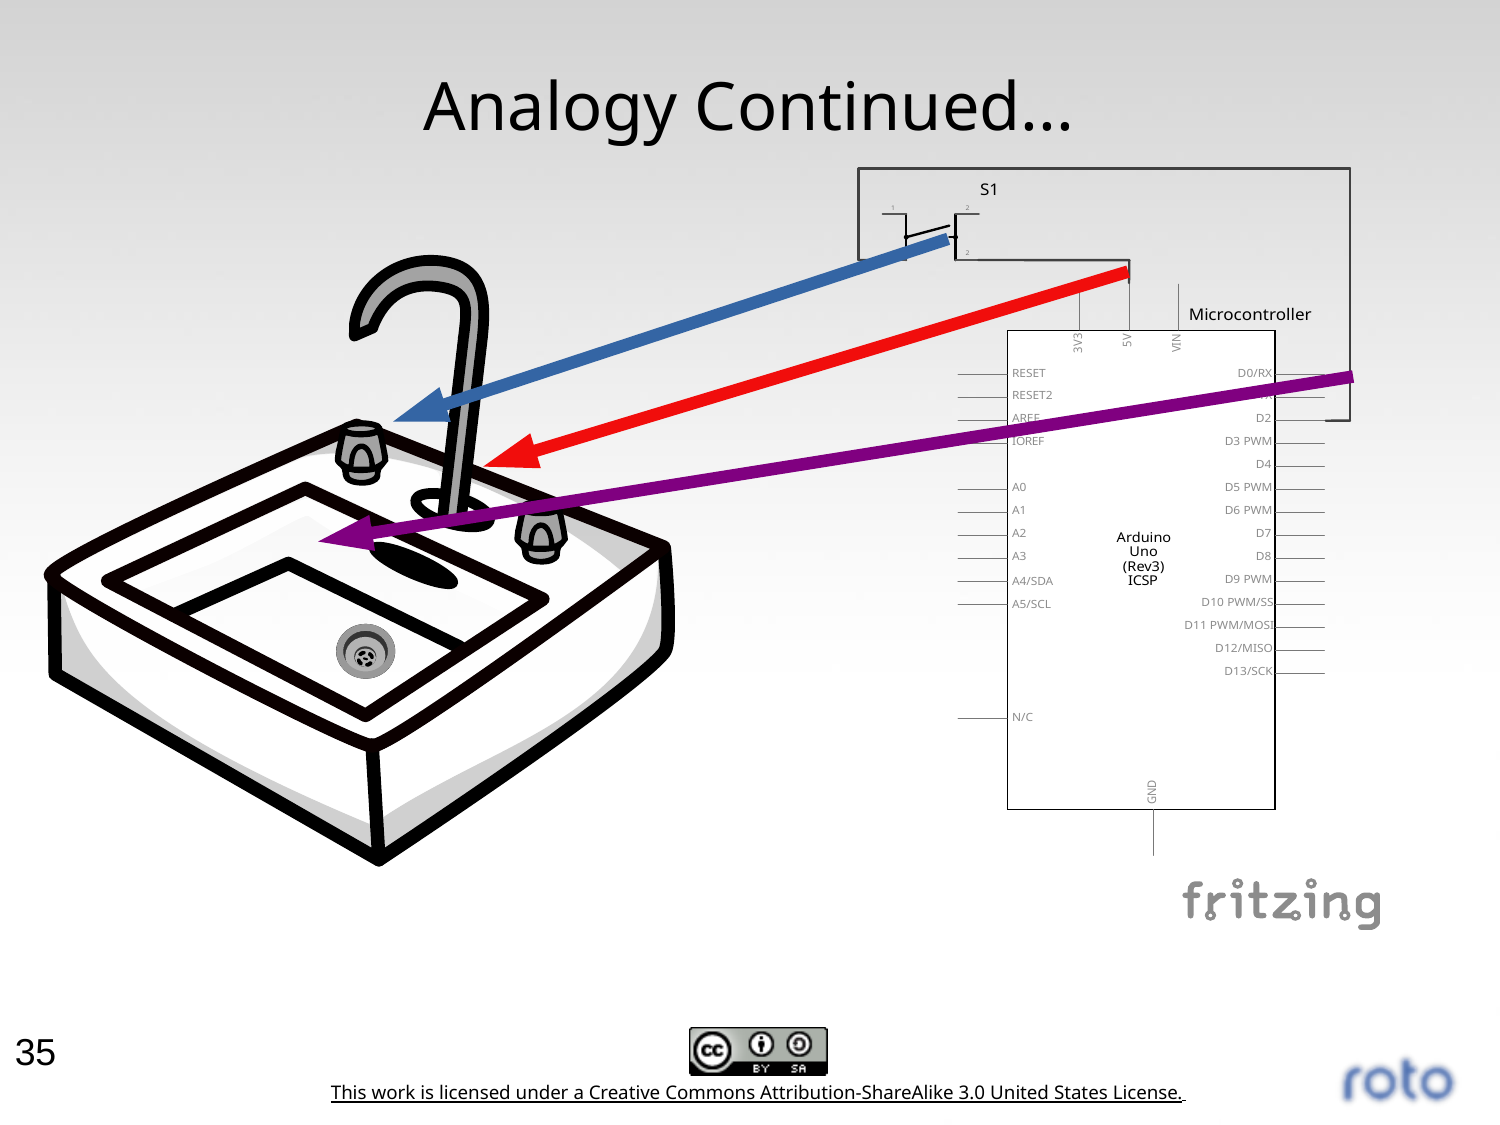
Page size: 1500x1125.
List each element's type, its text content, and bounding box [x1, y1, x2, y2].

picture [0, 0, 1500, 1125]
title Analogy Continued... [112, 49, 1388, 238]
